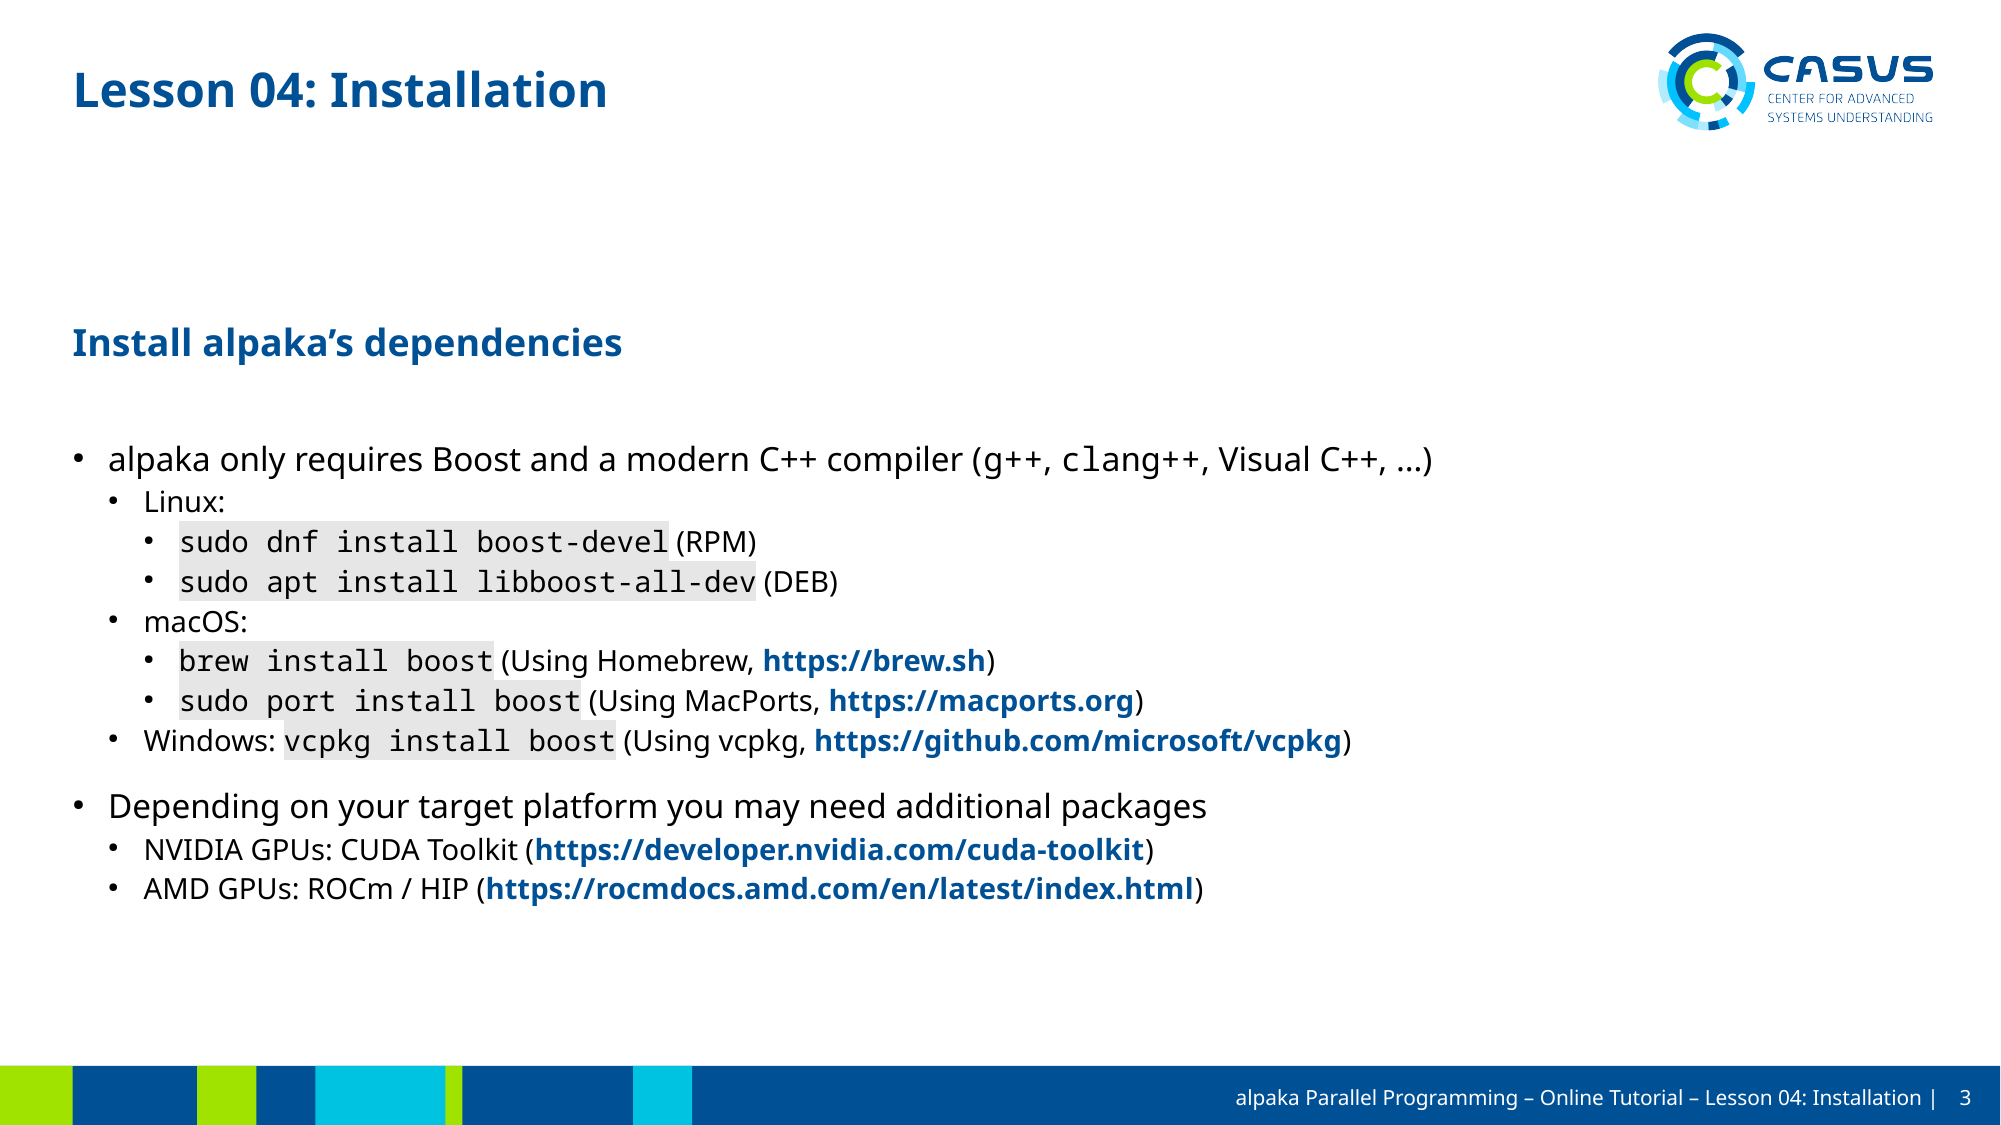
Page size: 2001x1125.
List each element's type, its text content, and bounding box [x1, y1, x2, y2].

list Install alpaka’s dependencies alpaka only requires Boost and a modern C++ compiler (g++, clang++, Visual C++, …) Linux: sudo dnf install boost-devel (RPM) sudo apt install libboost-all-dev (DEB) macOS: brew install boost (Using Homebrew, https://brew.sh) sudo port install boost (Using MacPorts, https://macports.org) Windows: vcpkg install boost (Using vcpkg, https://github.com/microsoft/vcpkg) Depending on your target platform you may need additional packages NVIDIA GPUs: CUDA Toolkit (https://developer.nvidia.com/cuda-toolkit) AMD GPUs: ROCm / HIP (https://rocmdocs.amd.com/en/latest/index.html) [72, 316, 1620, 979]
picture [1658, 33, 1933, 131]
title Lesson 04: Installation [72, 54, 1620, 123]
